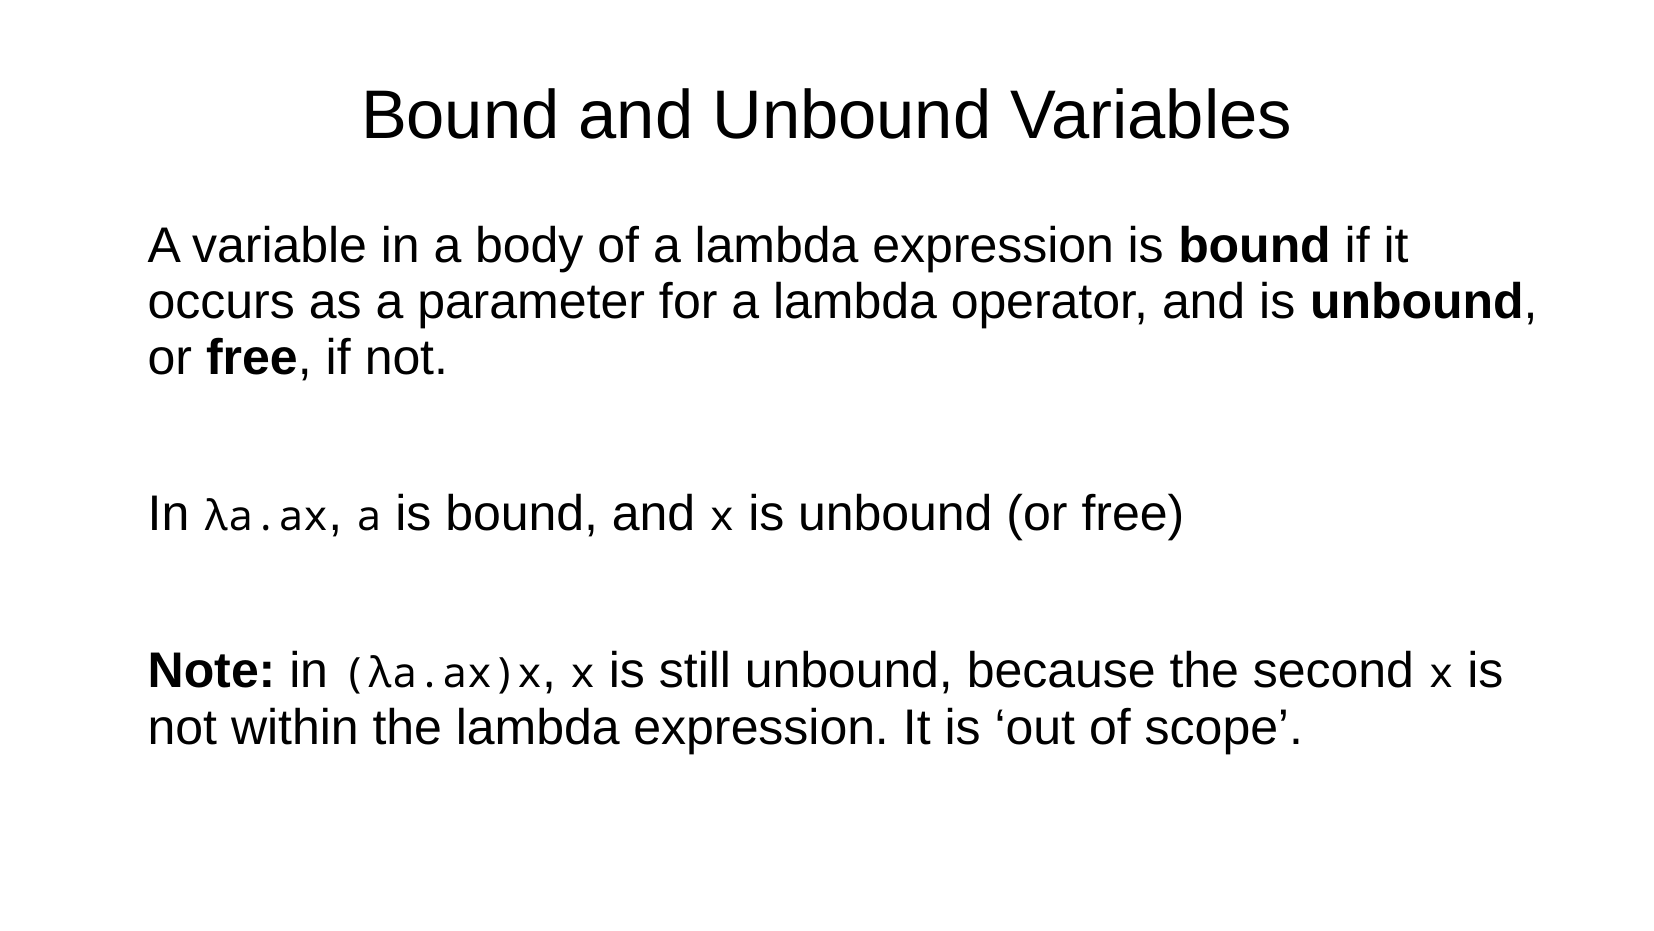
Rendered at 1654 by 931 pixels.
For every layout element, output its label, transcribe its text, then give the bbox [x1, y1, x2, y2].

title Bound and Unbound Variables [82, 37, 1571, 193]
list A variable in a body of a lambda expression is bound if it occurs as a parameter for a lambda operator, and is unbound, or free, if not. In λa.ax, a is bound, and x is unbound (or free) Note: in (λa.ax)x, x is still unbound, because the second x is not within the lambda expression. It is ‘out of scope’. [76, 217, 1565, 758]
